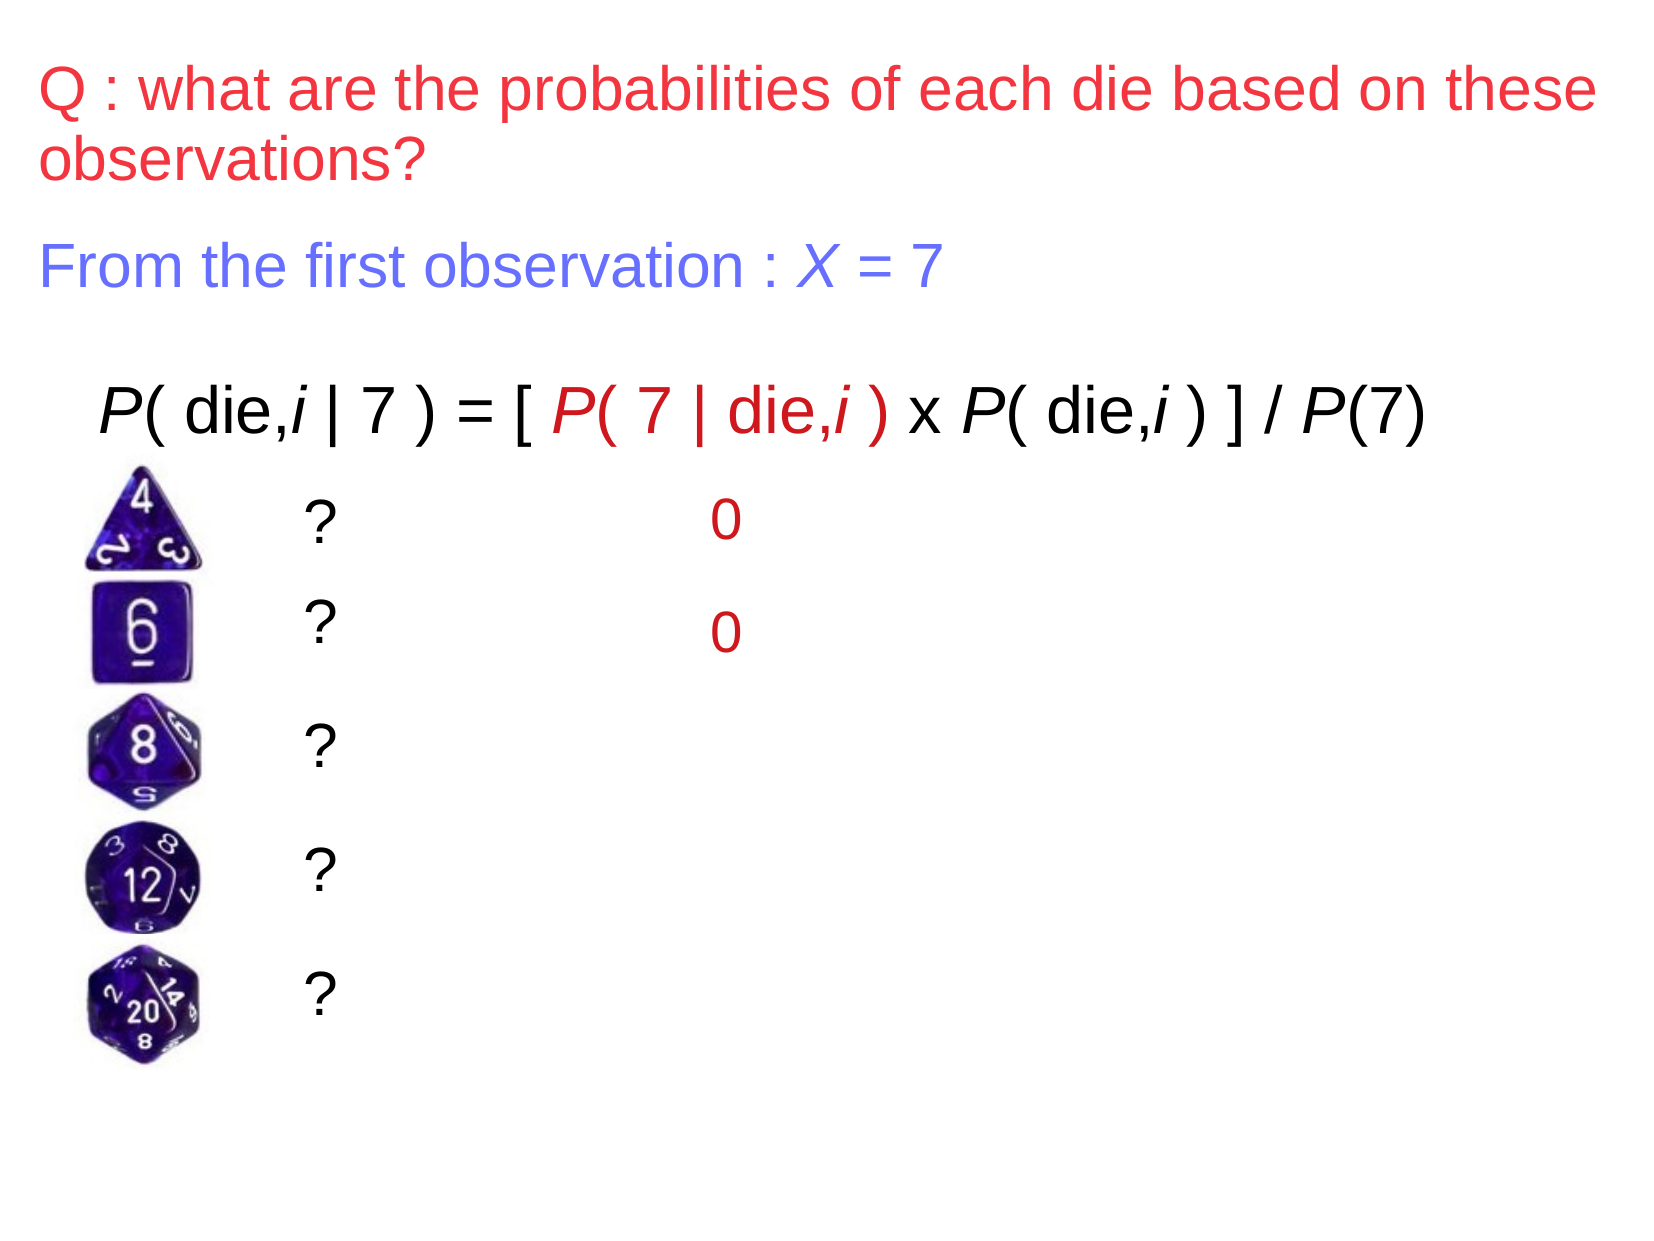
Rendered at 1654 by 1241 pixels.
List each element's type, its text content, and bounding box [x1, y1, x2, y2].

text_box 0 [695, 479, 758, 560]
text_box ? [289, 703, 354, 789]
text_box ? [289, 951, 354, 1037]
text_box Q : what are the probabilities of each die based on these observations? [23, 46, 1647, 201]
text_box From the first observation : X = 7 [23, 223, 1647, 378]
text_box P( die,i | 7 ) = [ P( 7 | die,i ) x P( die,i ) ] / P(7) [84, 378, 1544, 455]
picture [71, 453, 214, 1070]
text_box ? [289, 579, 354, 665]
text_box ? [289, 479, 354, 564]
text_box ? [289, 827, 354, 913]
text_box 0 [695, 592, 758, 672]
